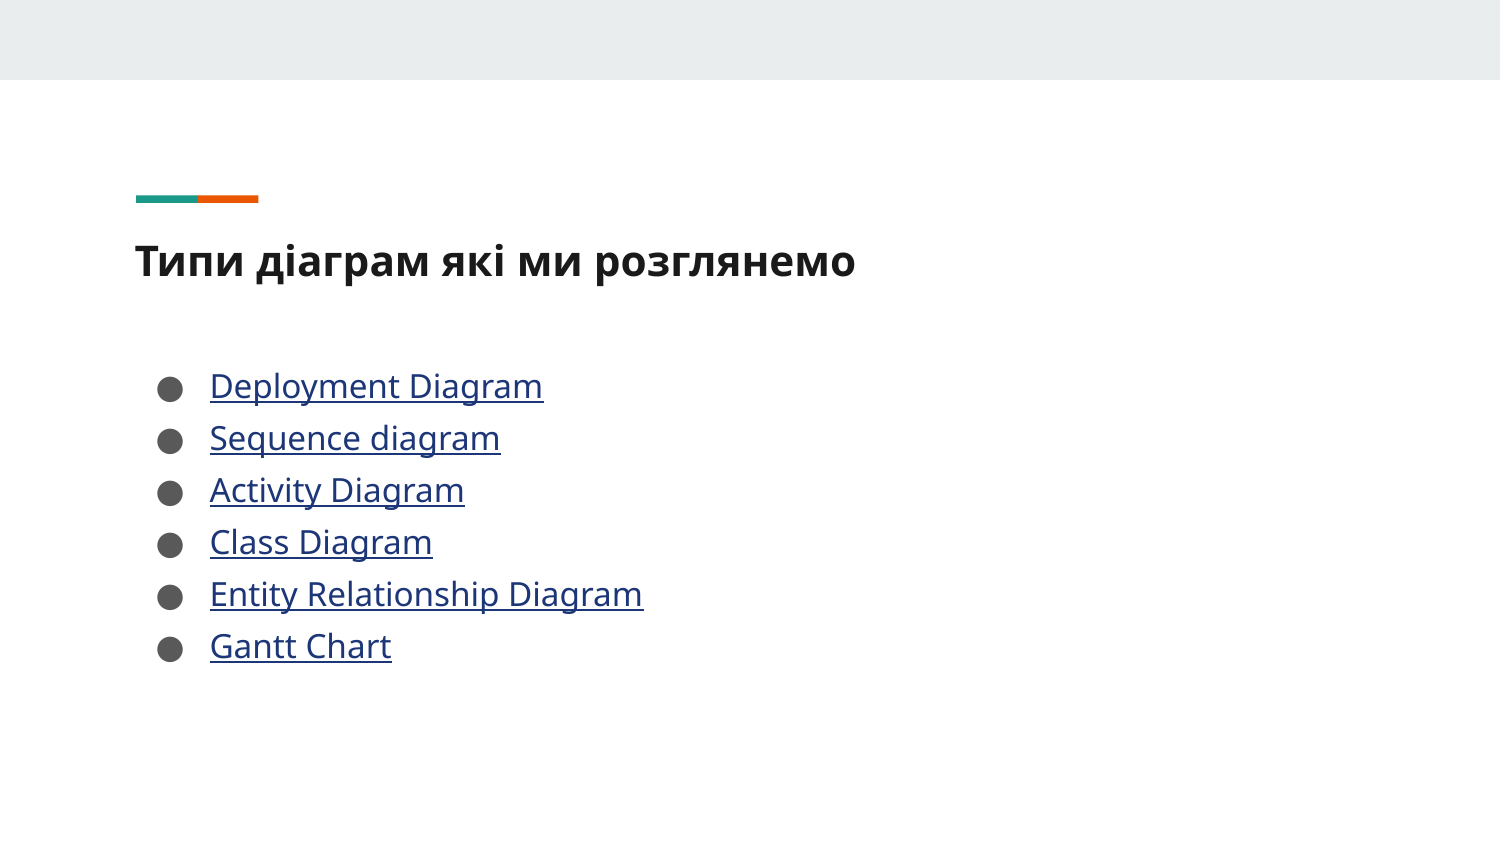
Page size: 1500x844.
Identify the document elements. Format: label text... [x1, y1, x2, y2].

list Deployment Diagram Sequence diagram Activity Diagram Class Diagram Entity Relationship Diagram Gantt Chart [119, 341, 1381, 712]
title Типи діаграм які ми розглянемо [119, 216, 1381, 305]
